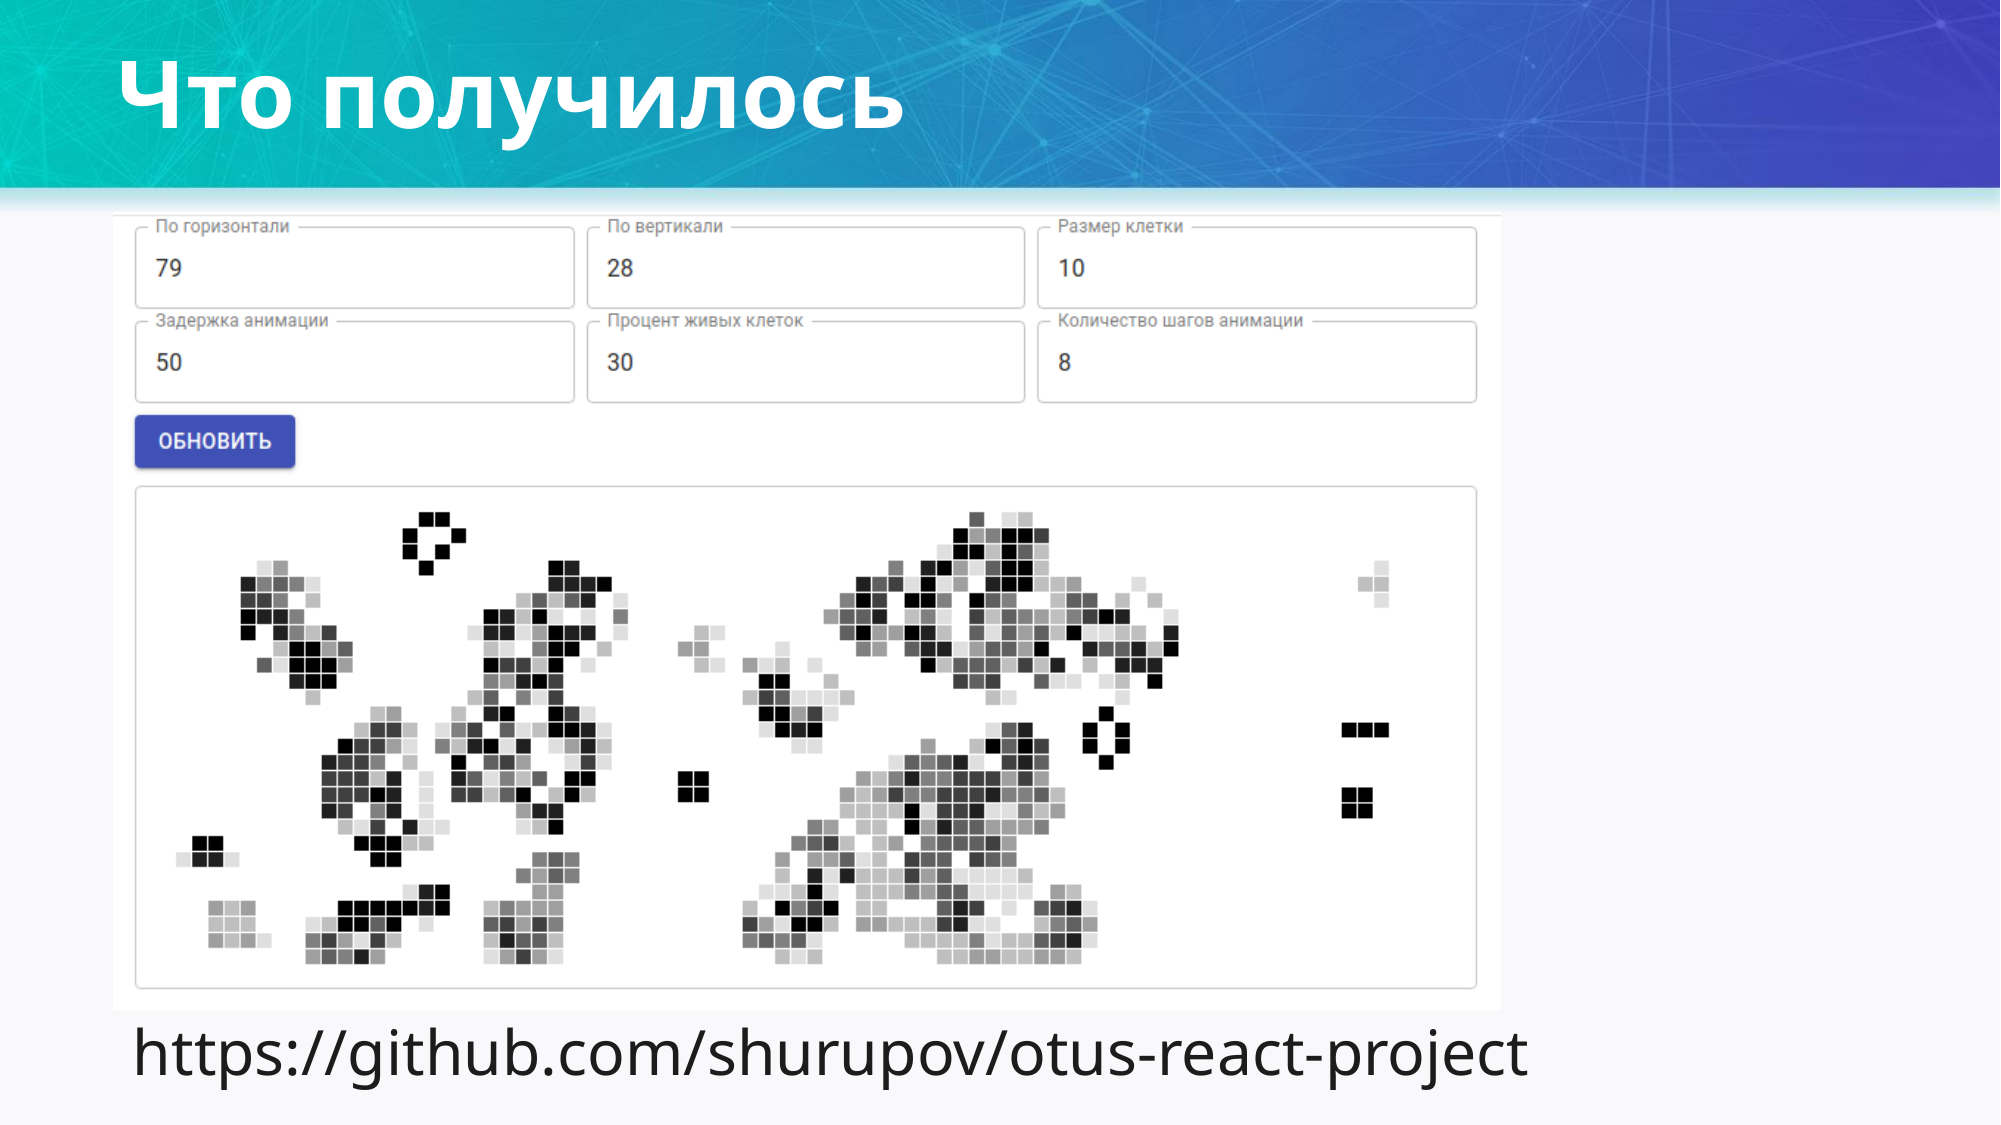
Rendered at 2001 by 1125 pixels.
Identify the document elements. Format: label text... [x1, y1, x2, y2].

text_box https://github.com/shurupov/otus-react-project [117, 248, 1812, 1091]
picture [0, 0, 2000, 1125]
text_box Что получилось [117, 57, 1882, 140]
